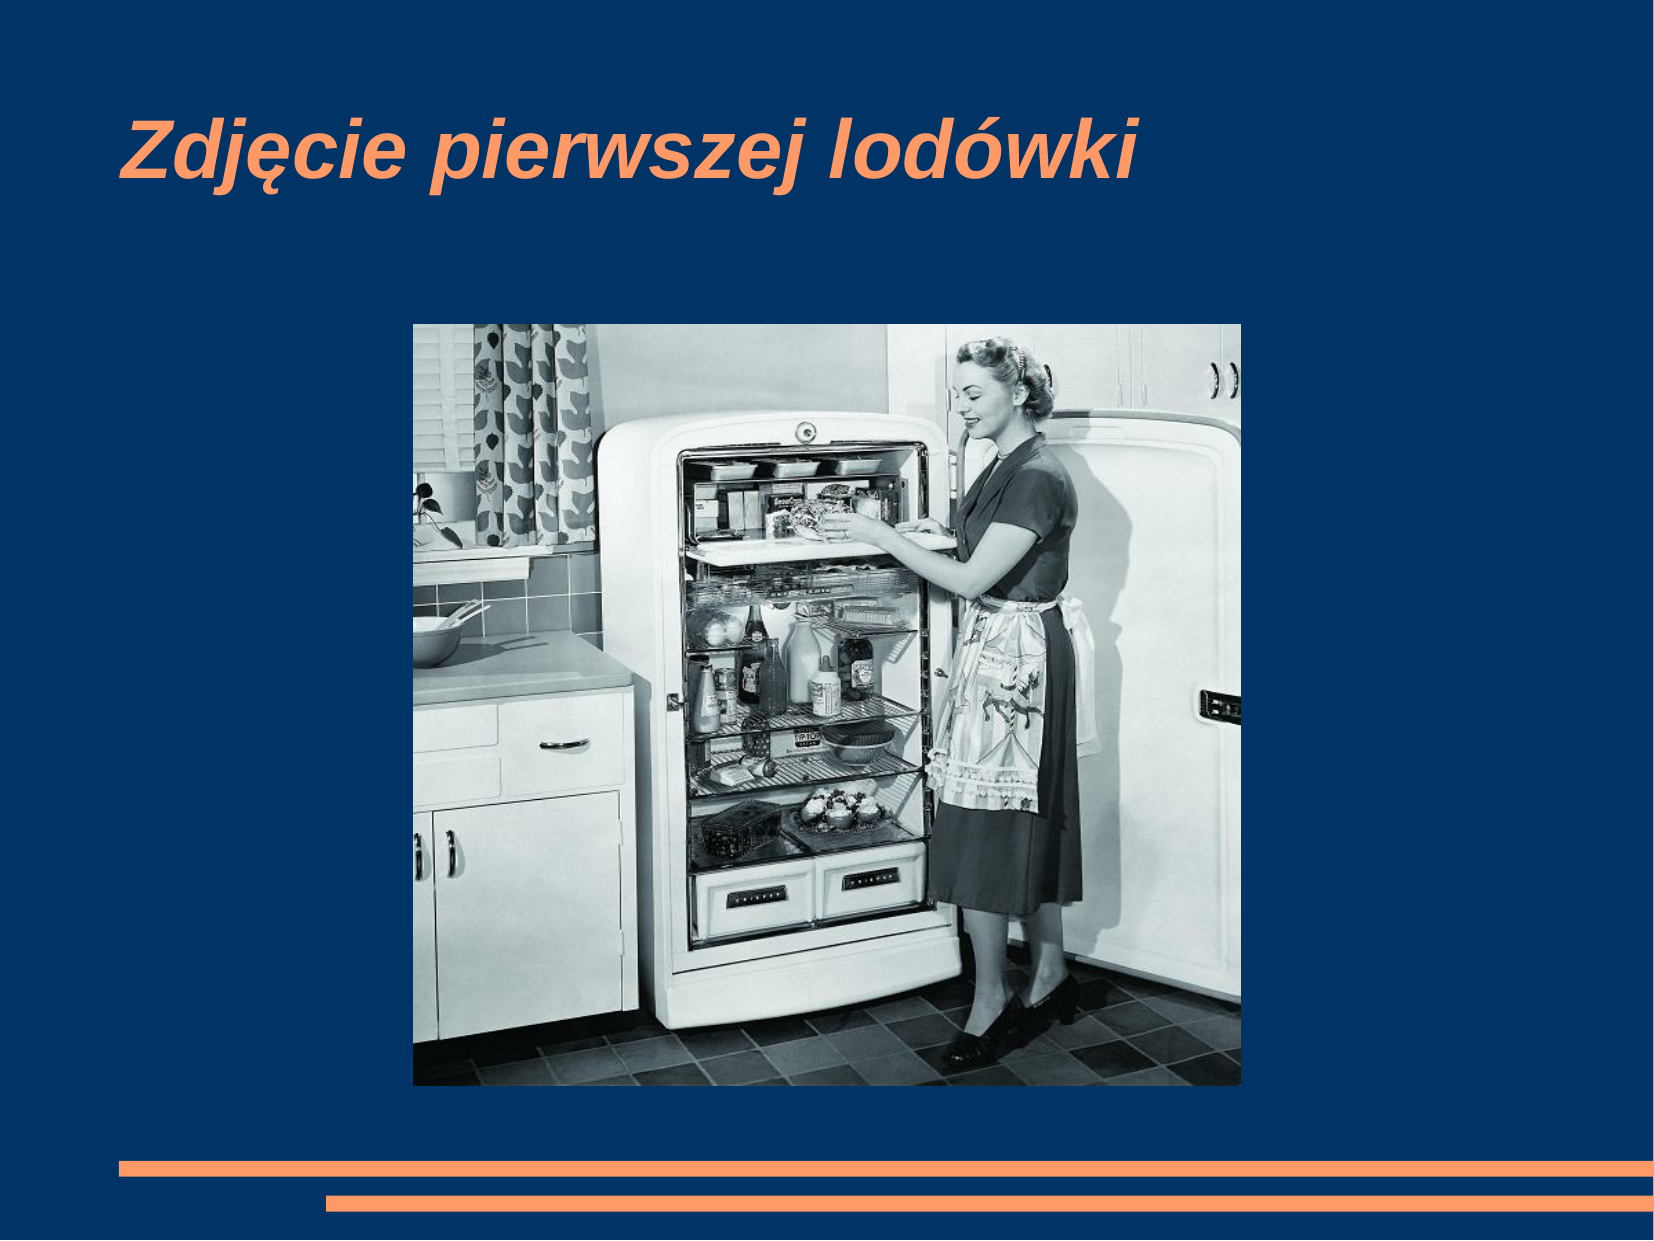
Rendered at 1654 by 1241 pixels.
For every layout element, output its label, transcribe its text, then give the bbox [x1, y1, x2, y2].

picture [413, 324, 1241, 1086]
title Zdjęcie pierwszej lodówki [121, 46, 1534, 254]
